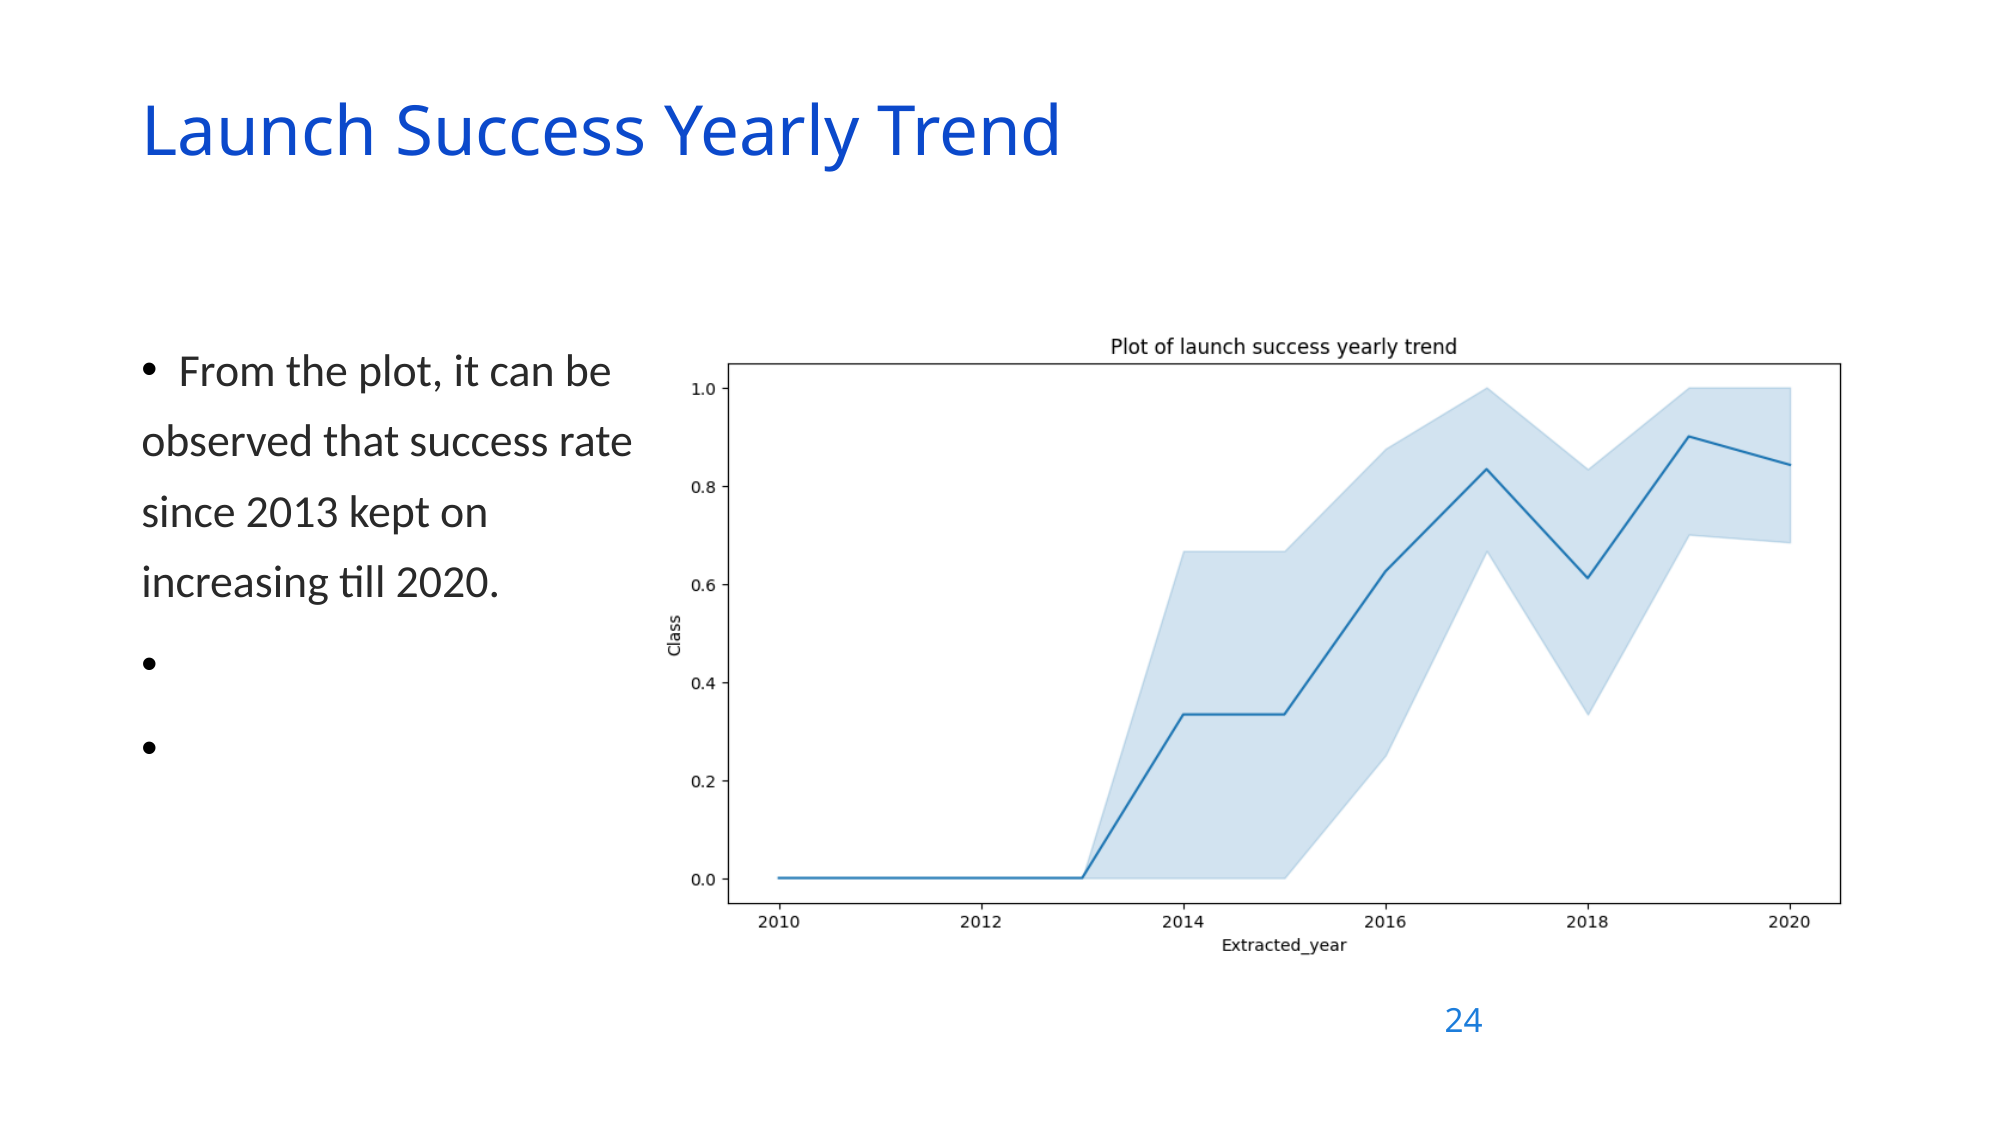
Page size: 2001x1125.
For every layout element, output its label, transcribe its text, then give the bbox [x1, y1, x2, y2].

slide_number 24 [1429, 988, 1880, 1055]
picture [655, 326, 1852, 965]
text_box Launch Success Yearly Trend [126, 88, 1852, 179]
list From the plot, it can be observed that success rate since 2013 kept on increasing till 2020. [126, 339, 655, 965]
